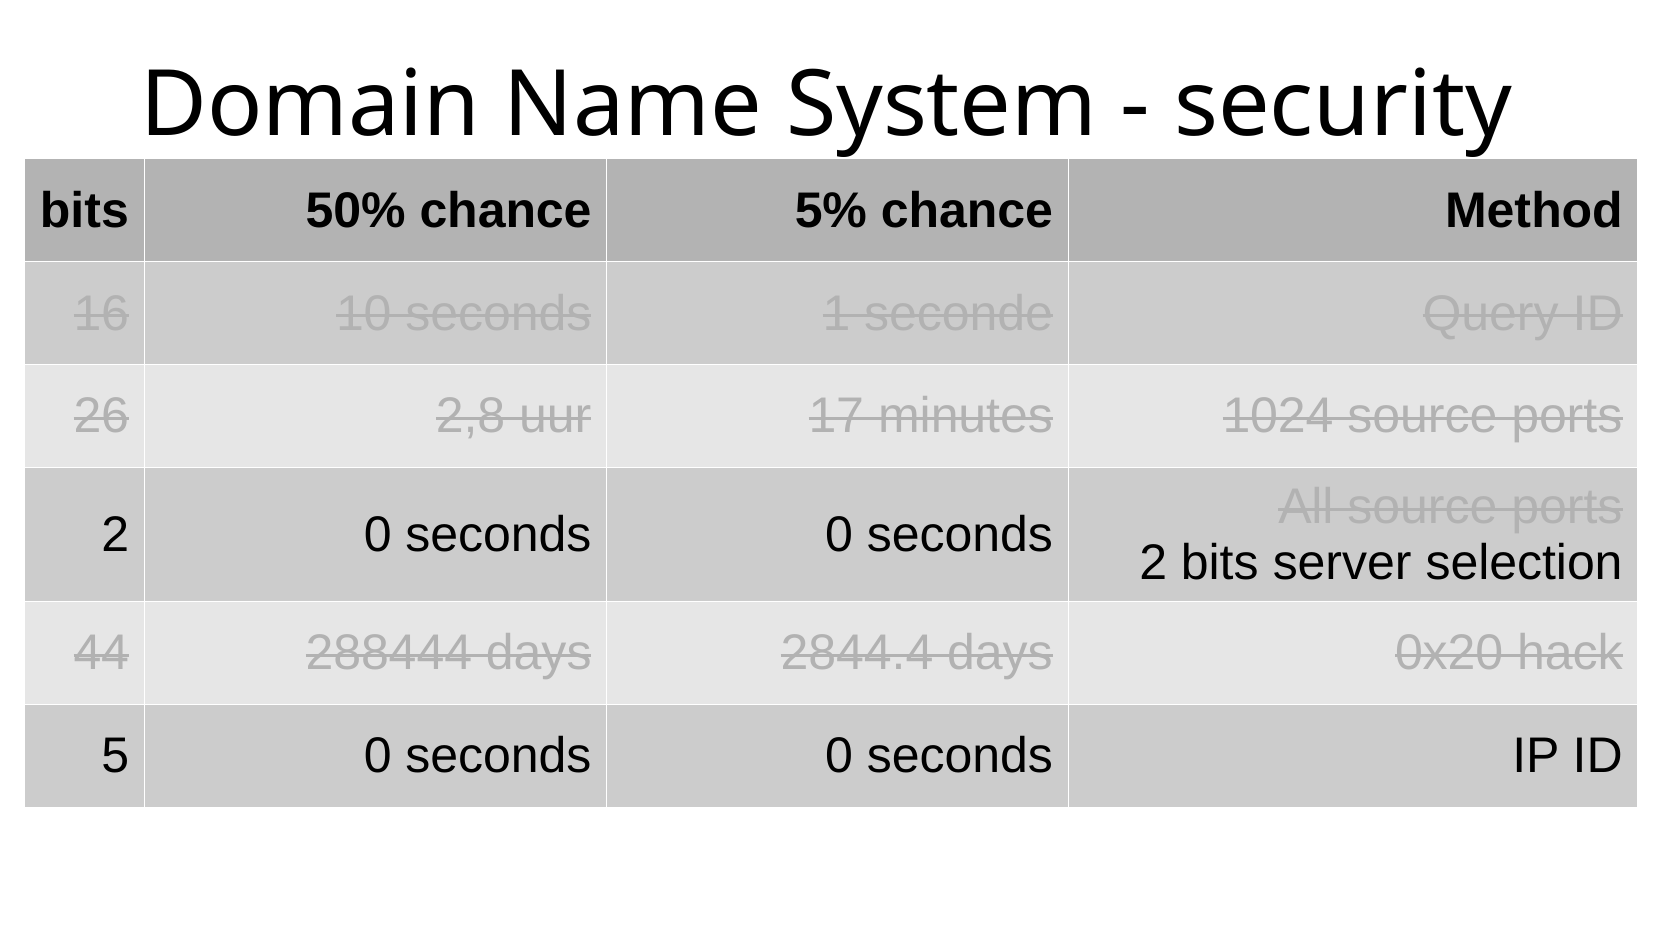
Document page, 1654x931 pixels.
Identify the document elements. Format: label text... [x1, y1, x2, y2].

table_cell 0 seconds [145, 468, 606, 601]
table_cell Query ID [1069, 262, 1637, 364]
table_header bits [25, 159, 144, 261]
table_cell 10 seconds [145, 262, 606, 364]
table_header 50% chance [145, 159, 606, 261]
table_cell 1024 source ports [1069, 365, 1637, 467]
table_cell 2,8 uur [145, 365, 606, 467]
table_cell 5 [25, 705, 144, 807]
table_cell 16 [25, 262, 144, 364]
table_cell 2 [25, 468, 144, 601]
table_cell 44 [25, 602, 144, 704]
table_cell IP ID [1069, 705, 1637, 807]
table_cell 1 seconde [607, 262, 1068, 364]
table_cell All source ports 2 bits server selection [1069, 468, 1637, 601]
table_cell 17 minutes [607, 365, 1068, 467]
table_header 5% chance [607, 159, 1068, 261]
table_cell 288444 days [145, 602, 606, 704]
table_cell 2844.4 days [607, 602, 1068, 704]
table_cell 0 seconds [145, 705, 606, 807]
table_cell 26 [25, 365, 144, 467]
table_cell 0 seconds [607, 705, 1068, 807]
table_cell 0x20 hack [1069, 602, 1637, 704]
title Domain Name System - security [82, 37, 1571, 158]
table_cell 0 seconds [607, 468, 1068, 601]
table_header Method [1069, 159, 1637, 261]
